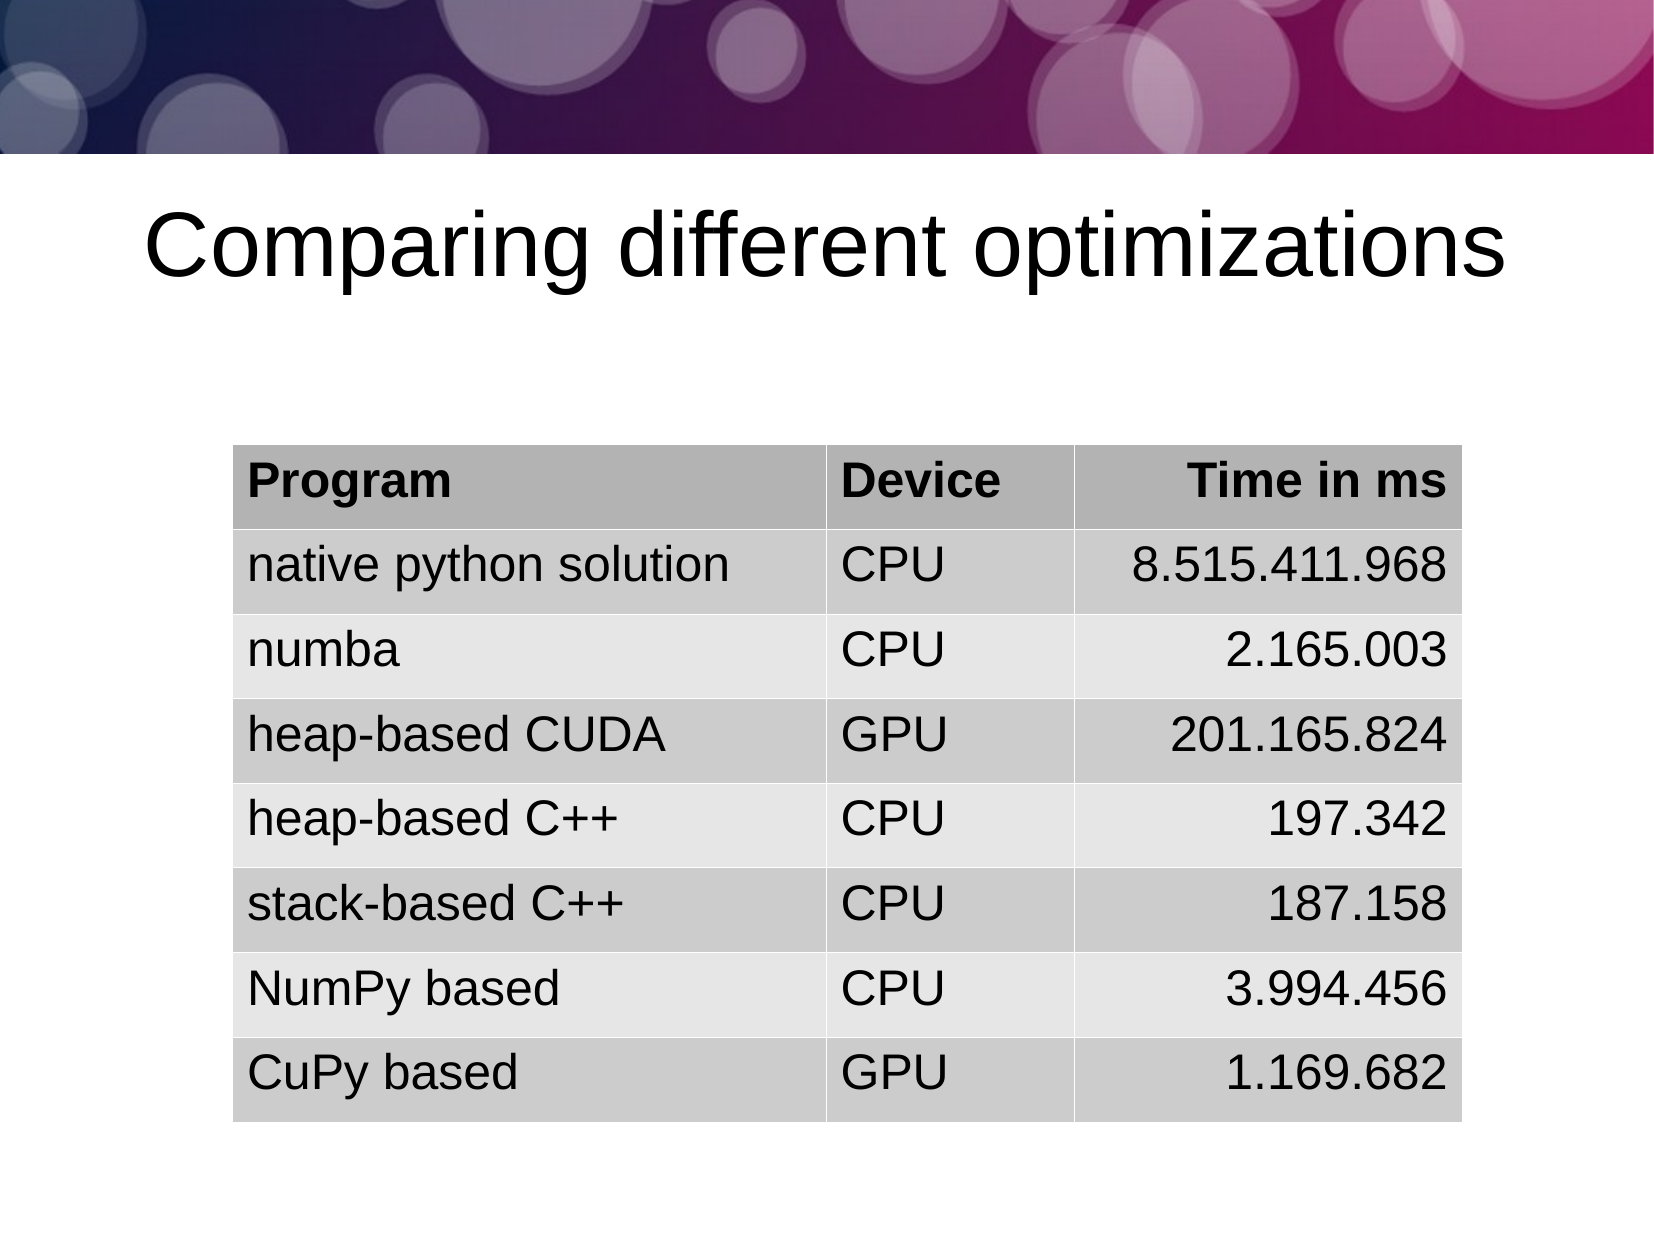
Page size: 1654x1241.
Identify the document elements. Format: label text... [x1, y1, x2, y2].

table_cell GPU [827, 1038, 1074, 1122]
table_header Time in ms [1075, 445, 1462, 529]
table_cell CPU [827, 953, 1074, 1037]
table_cell CPU [827, 784, 1074, 867]
table_cell CPU [827, 615, 1074, 698]
title Comparing different optimizations [82, 159, 1571, 331]
table_cell CuPy based [233, 1038, 826, 1122]
table_cell 3.994.456 [1075, 953, 1462, 1037]
table_cell CPU [827, 868, 1074, 952]
table_cell 2.165.003 [1075, 615, 1462, 698]
table_cell 197.342 [1075, 784, 1462, 867]
table_cell GPU [827, 699, 1074, 783]
table_cell heap-based C++ [233, 784, 826, 867]
table_cell 8.515.411.968 [1075, 530, 1462, 614]
table_cell stack-based C++ [233, 868, 826, 952]
table_header Device [827, 445, 1074, 529]
table_cell 201.165.824 [1075, 699, 1462, 783]
table_cell CPU [827, 530, 1074, 614]
table_cell heap-based CUDA [233, 699, 826, 783]
table_cell 1.169.682 [1075, 1038, 1462, 1122]
table_cell NumPy based [233, 953, 826, 1037]
table_cell numba [233, 615, 826, 698]
picture [0, 0, 1654, 154]
table_cell 187.158 [1075, 868, 1462, 952]
table_cell native python solution [233, 530, 826, 614]
table_header Program [233, 445, 826, 529]
